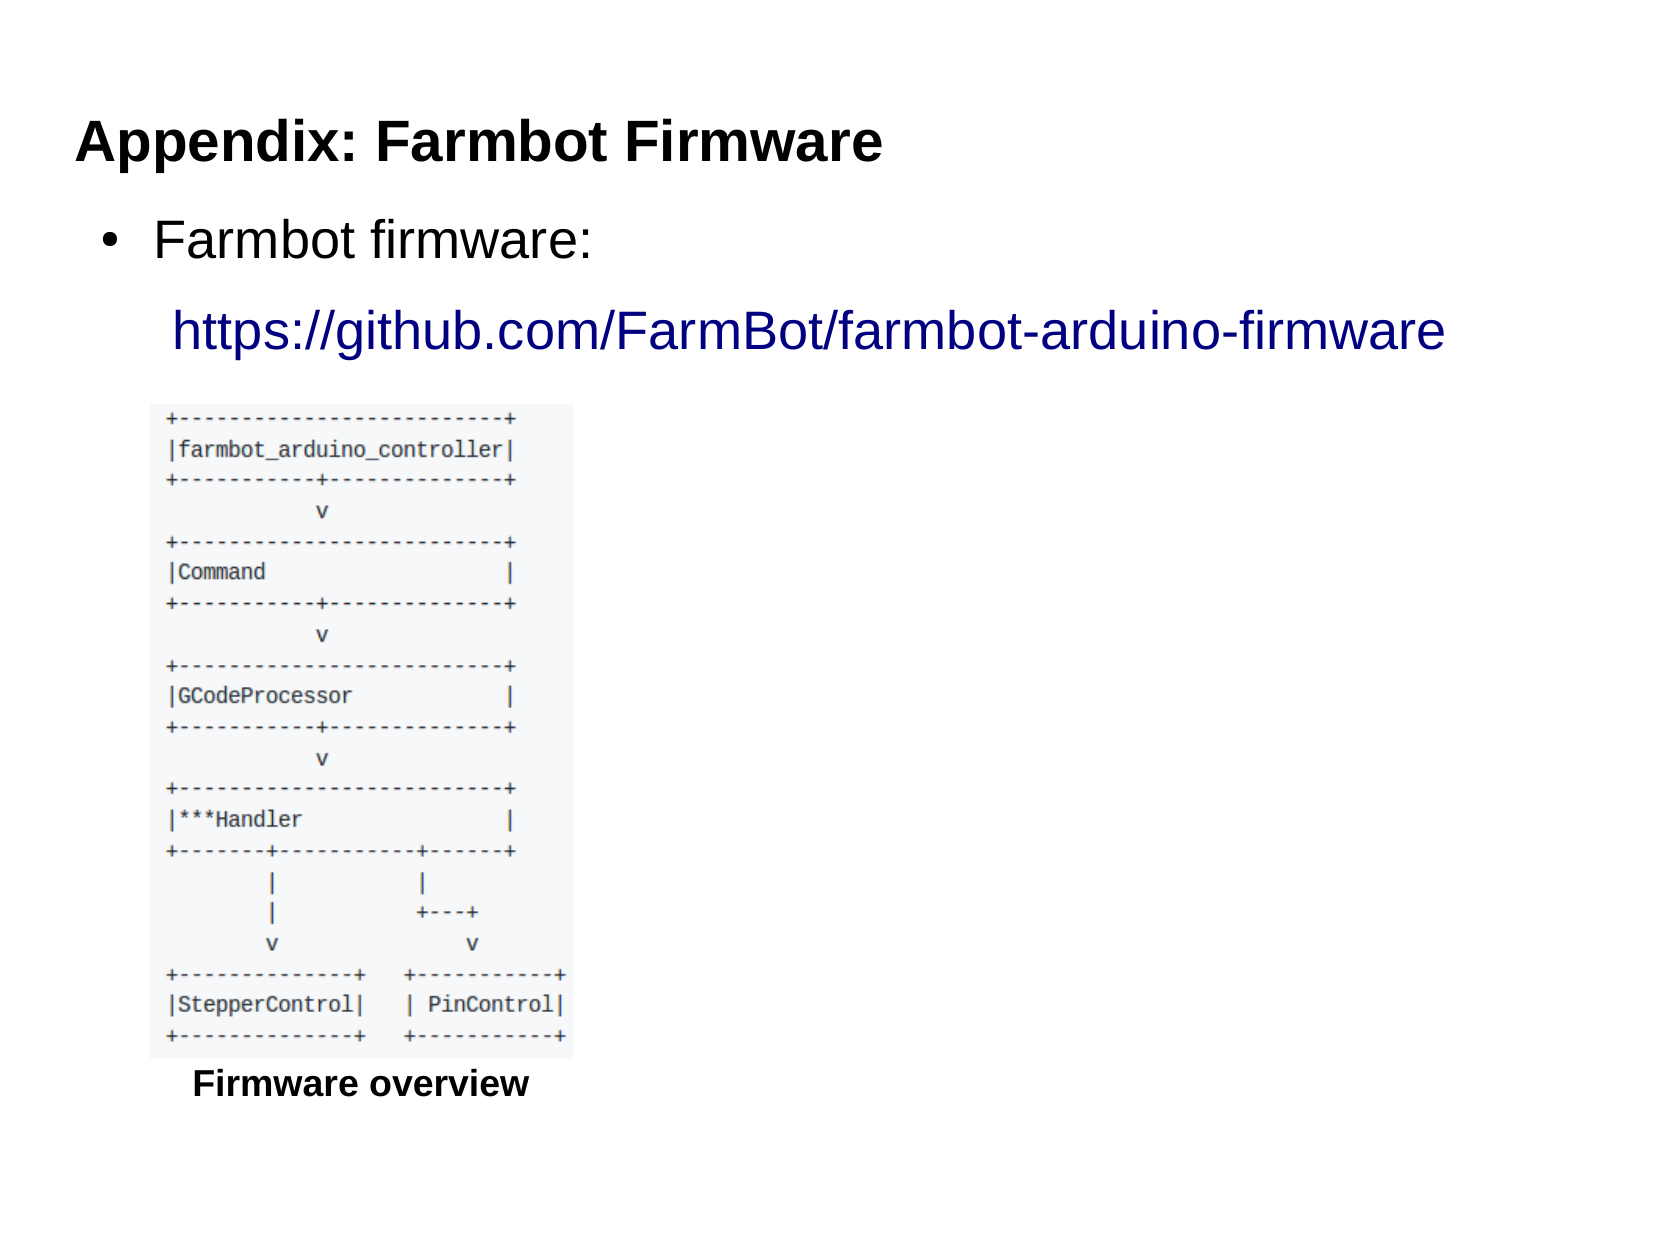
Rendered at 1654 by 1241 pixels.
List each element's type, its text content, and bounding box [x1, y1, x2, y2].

list Farmbot firmware: https://github.com/FarmBot/farmbot-arduino-firmware [82, 210, 1571, 930]
text_box Firmware overview [177, 1055, 553, 1113]
text_box Appendix: Farmbot Firmware [60, 101, 1201, 182]
picture [150, 404, 574, 1059]
